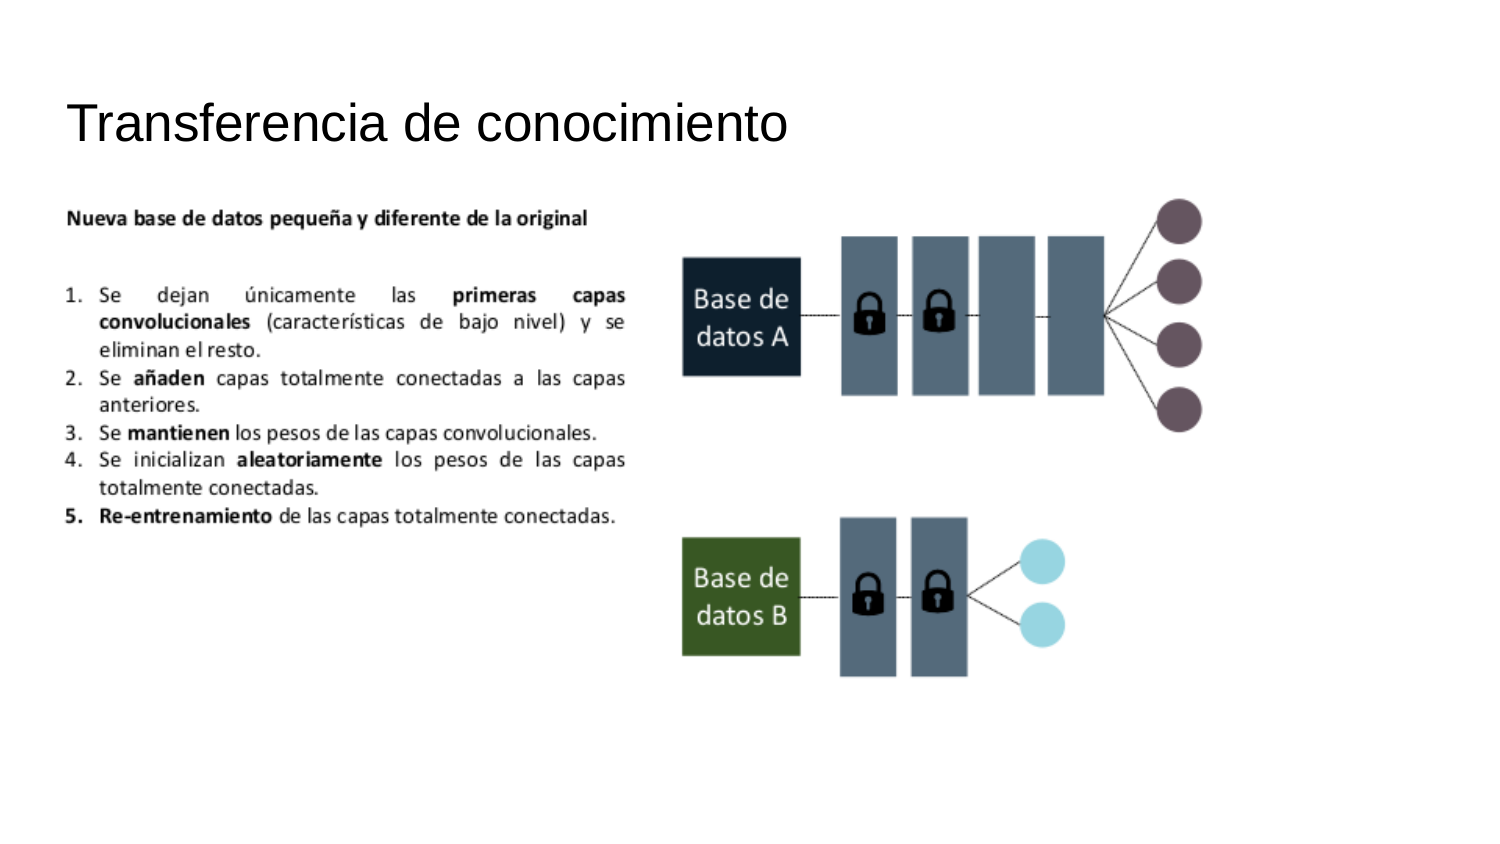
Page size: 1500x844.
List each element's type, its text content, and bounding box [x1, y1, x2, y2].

picture [51, 188, 1209, 694]
title Transferencia de conocimiento [51, 72, 1449, 167]
